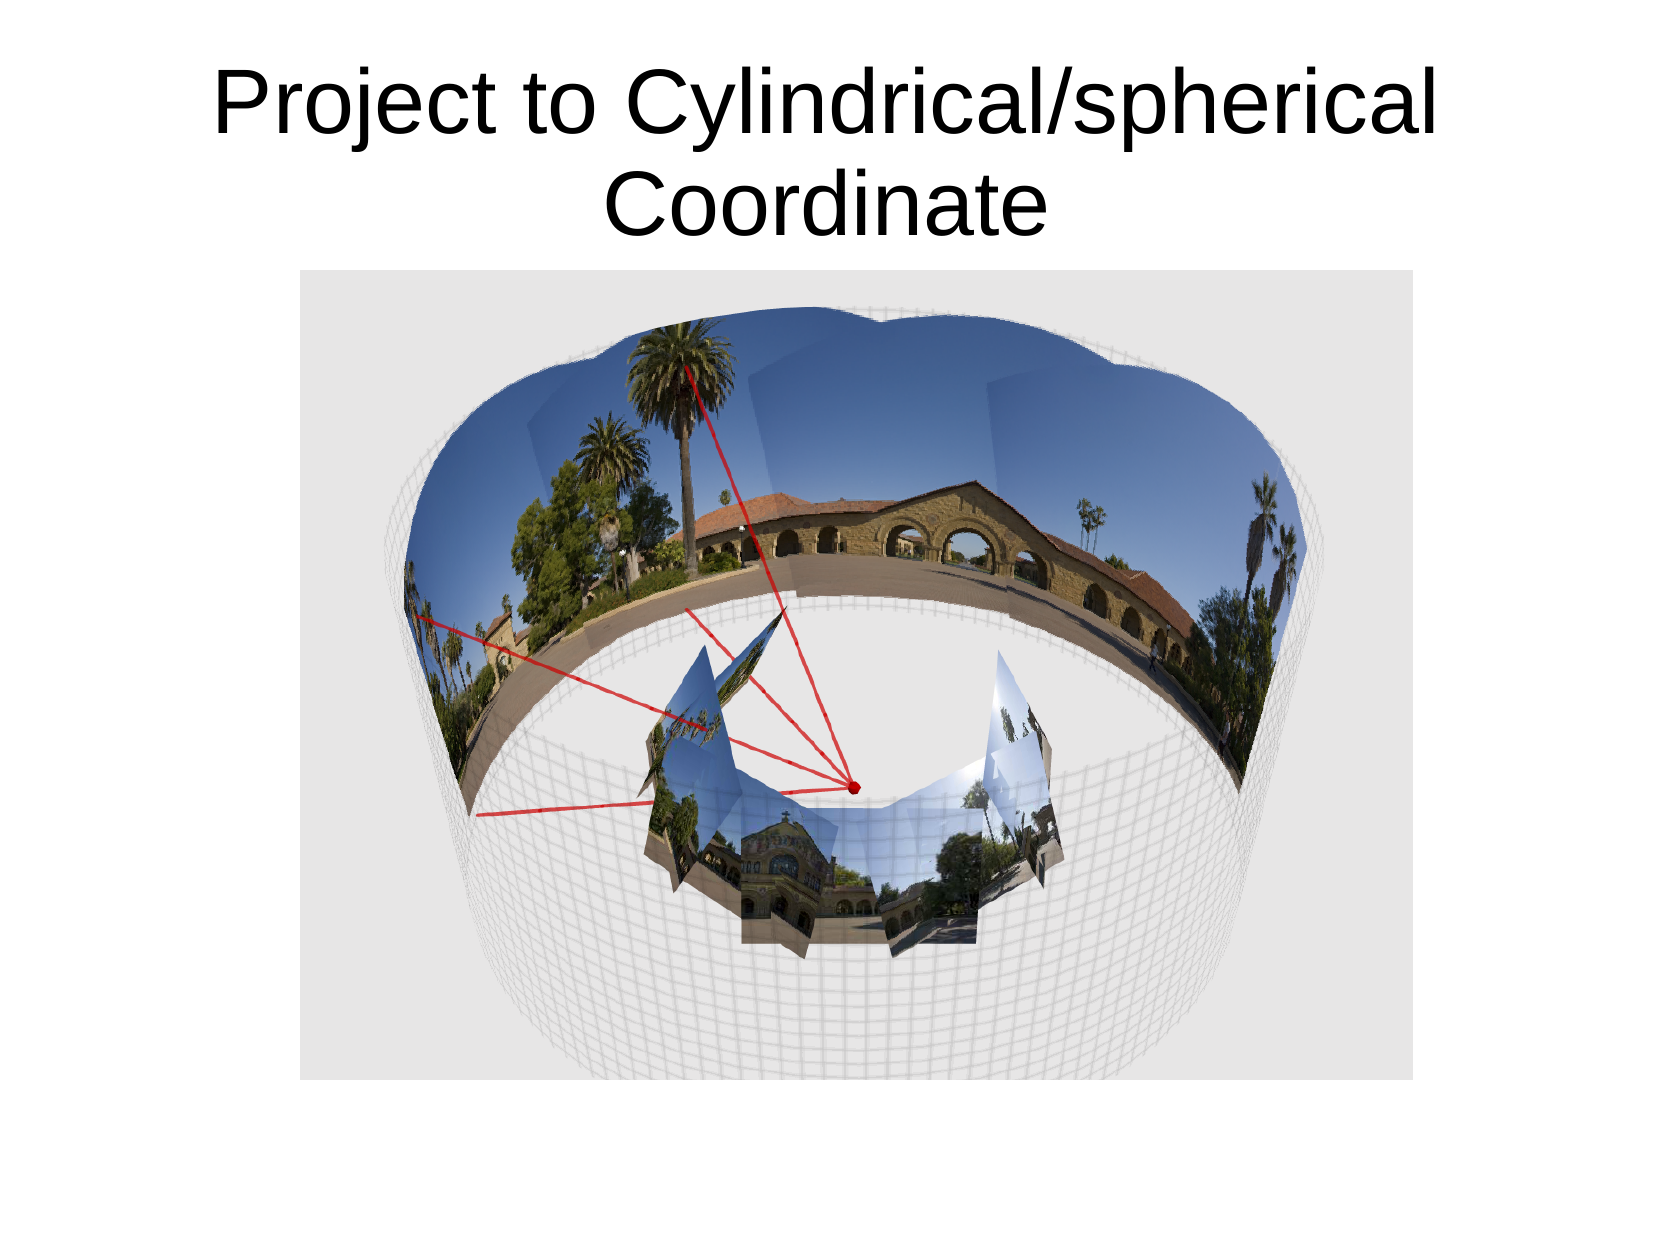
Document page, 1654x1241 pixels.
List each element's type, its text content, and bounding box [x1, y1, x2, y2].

title Project to Cylindrical/spherical Coordinate [82, 49, 1571, 257]
picture [300, 270, 1413, 1081]
